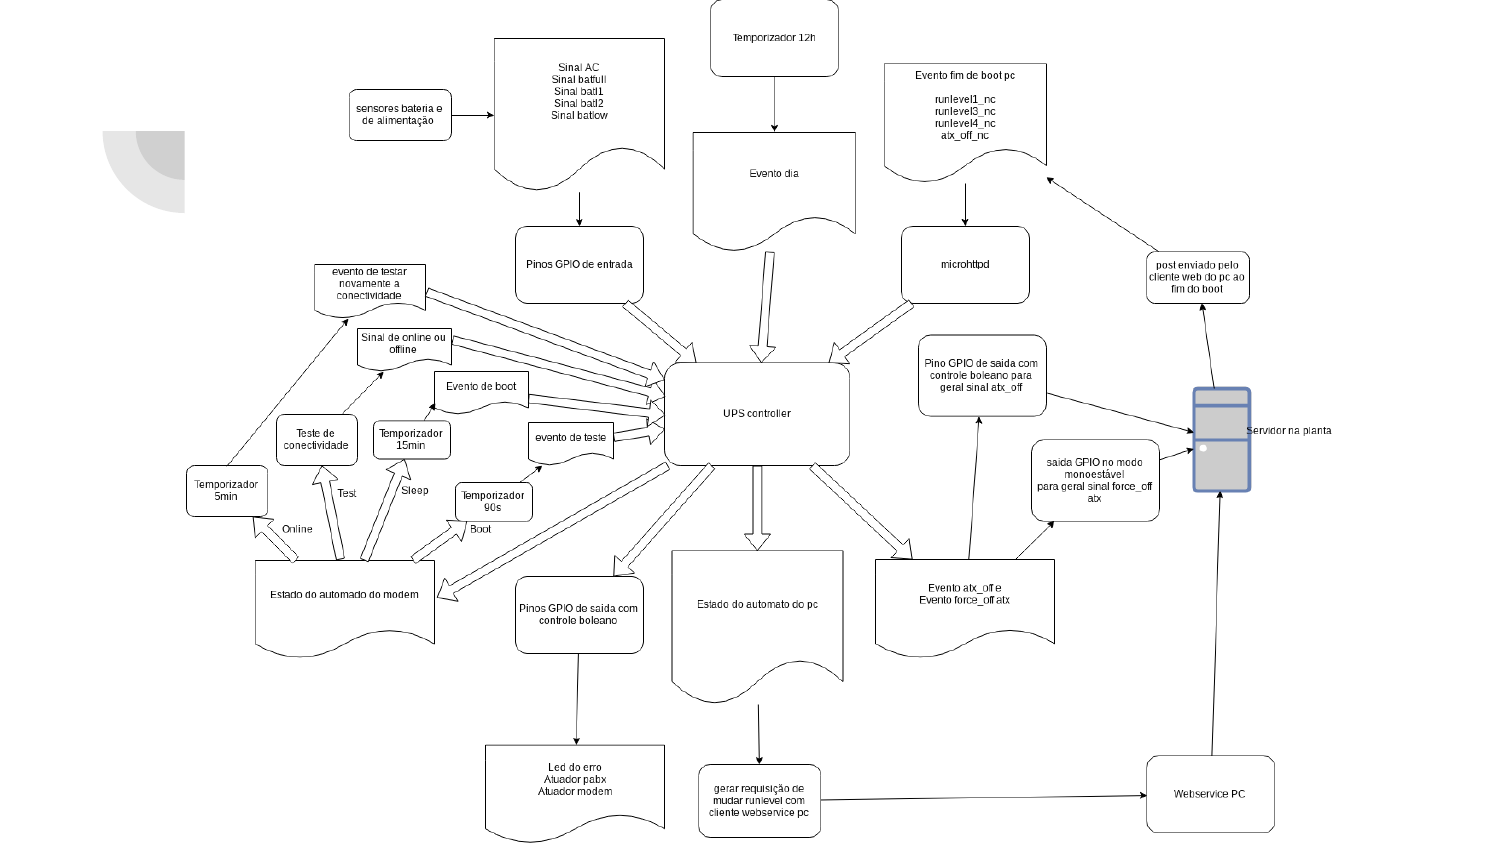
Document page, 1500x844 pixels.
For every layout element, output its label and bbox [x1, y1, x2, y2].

picture [186, 0, 1339, 844]
